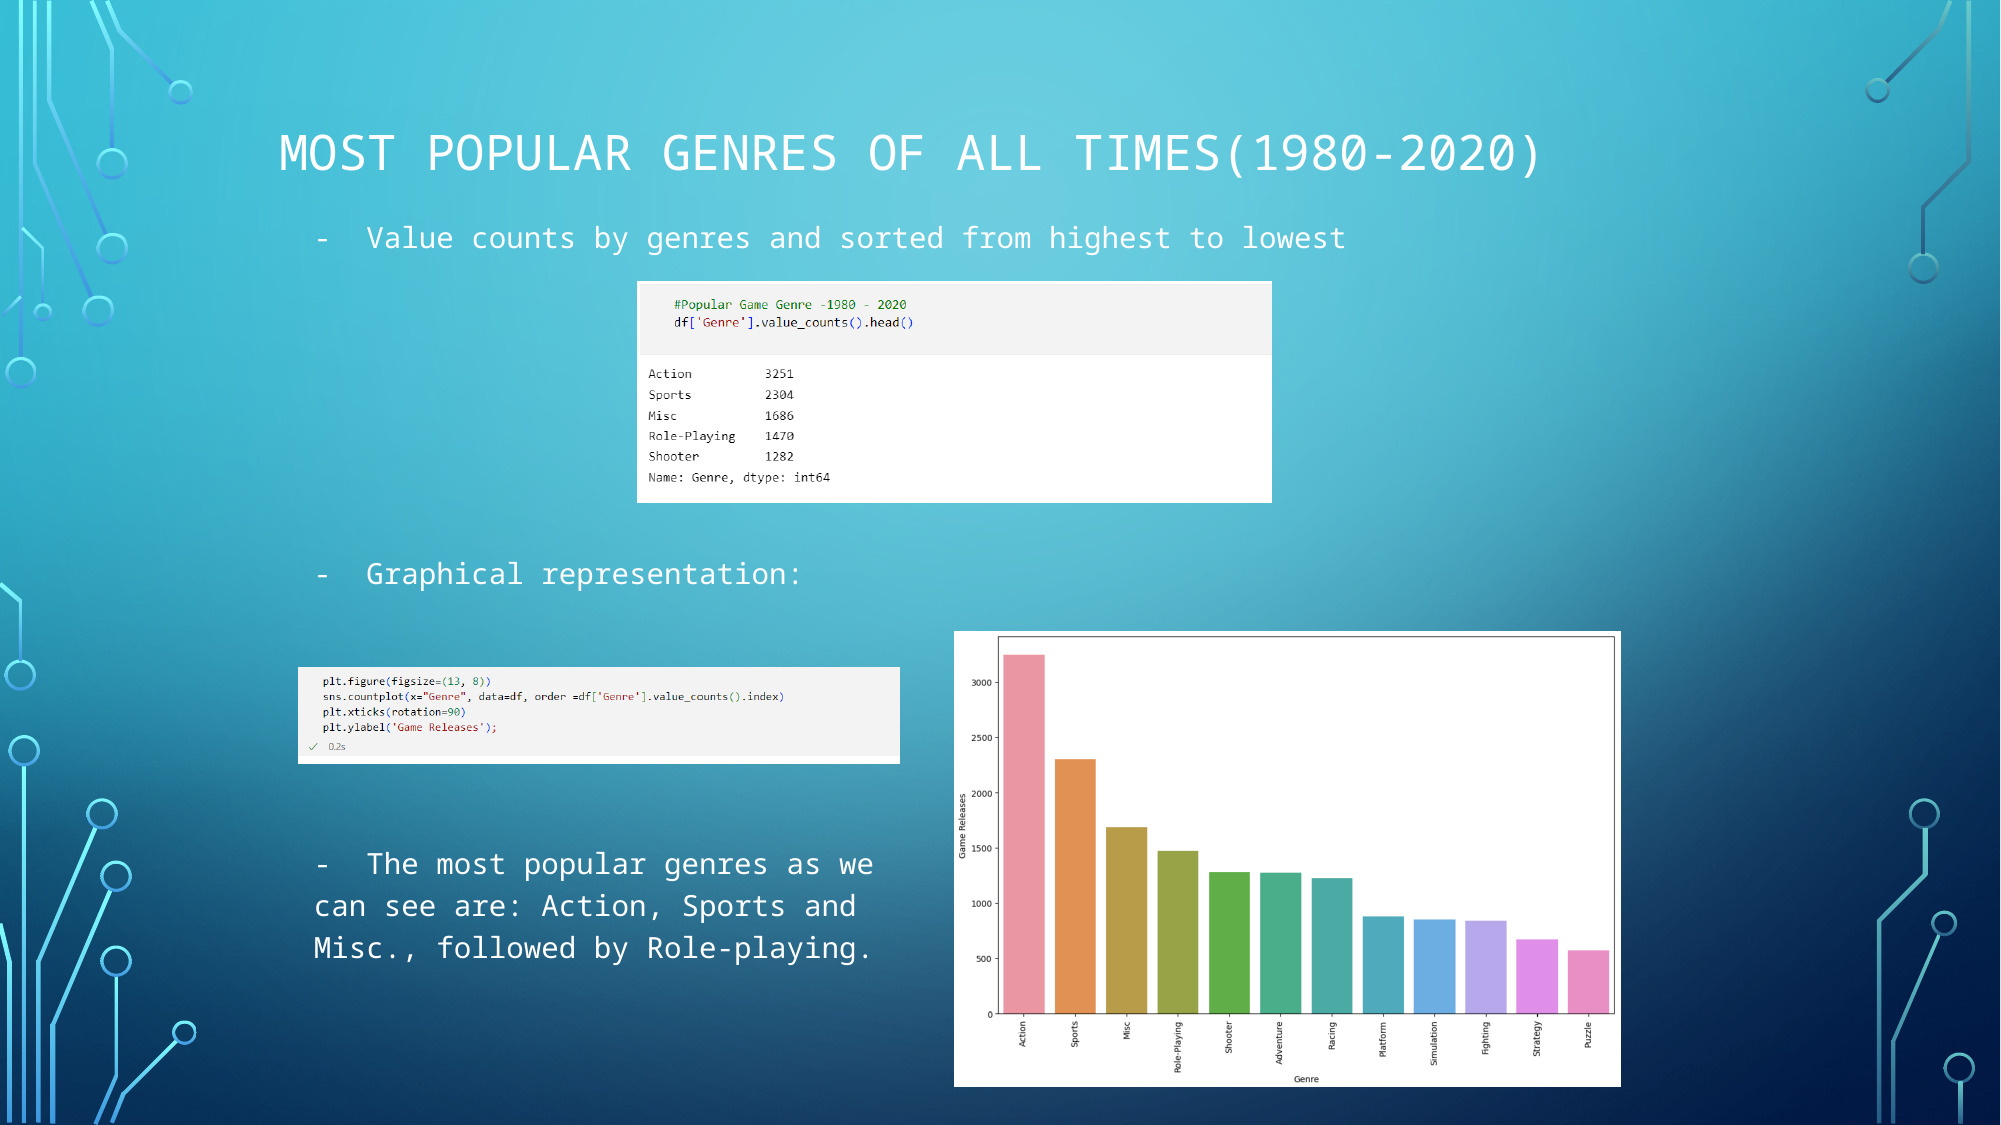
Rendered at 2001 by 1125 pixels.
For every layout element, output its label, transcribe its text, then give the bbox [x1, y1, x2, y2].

list - Value counts by genres and sorted from highest to lowest [298, 205, 1924, 282]
text_box - The most popular genres as we can see are: Action, Sports and Misc., followed by Role-playing. [298, 830, 914, 1030]
picture [637, 281, 1272, 503]
picture [954, 631, 1621, 1087]
title Most popular genres of all times(1980-2020) [264, 103, 1759, 206]
text_box - Graphical representation: [298, 540, 1924, 617]
picture [298, 667, 900, 764]
